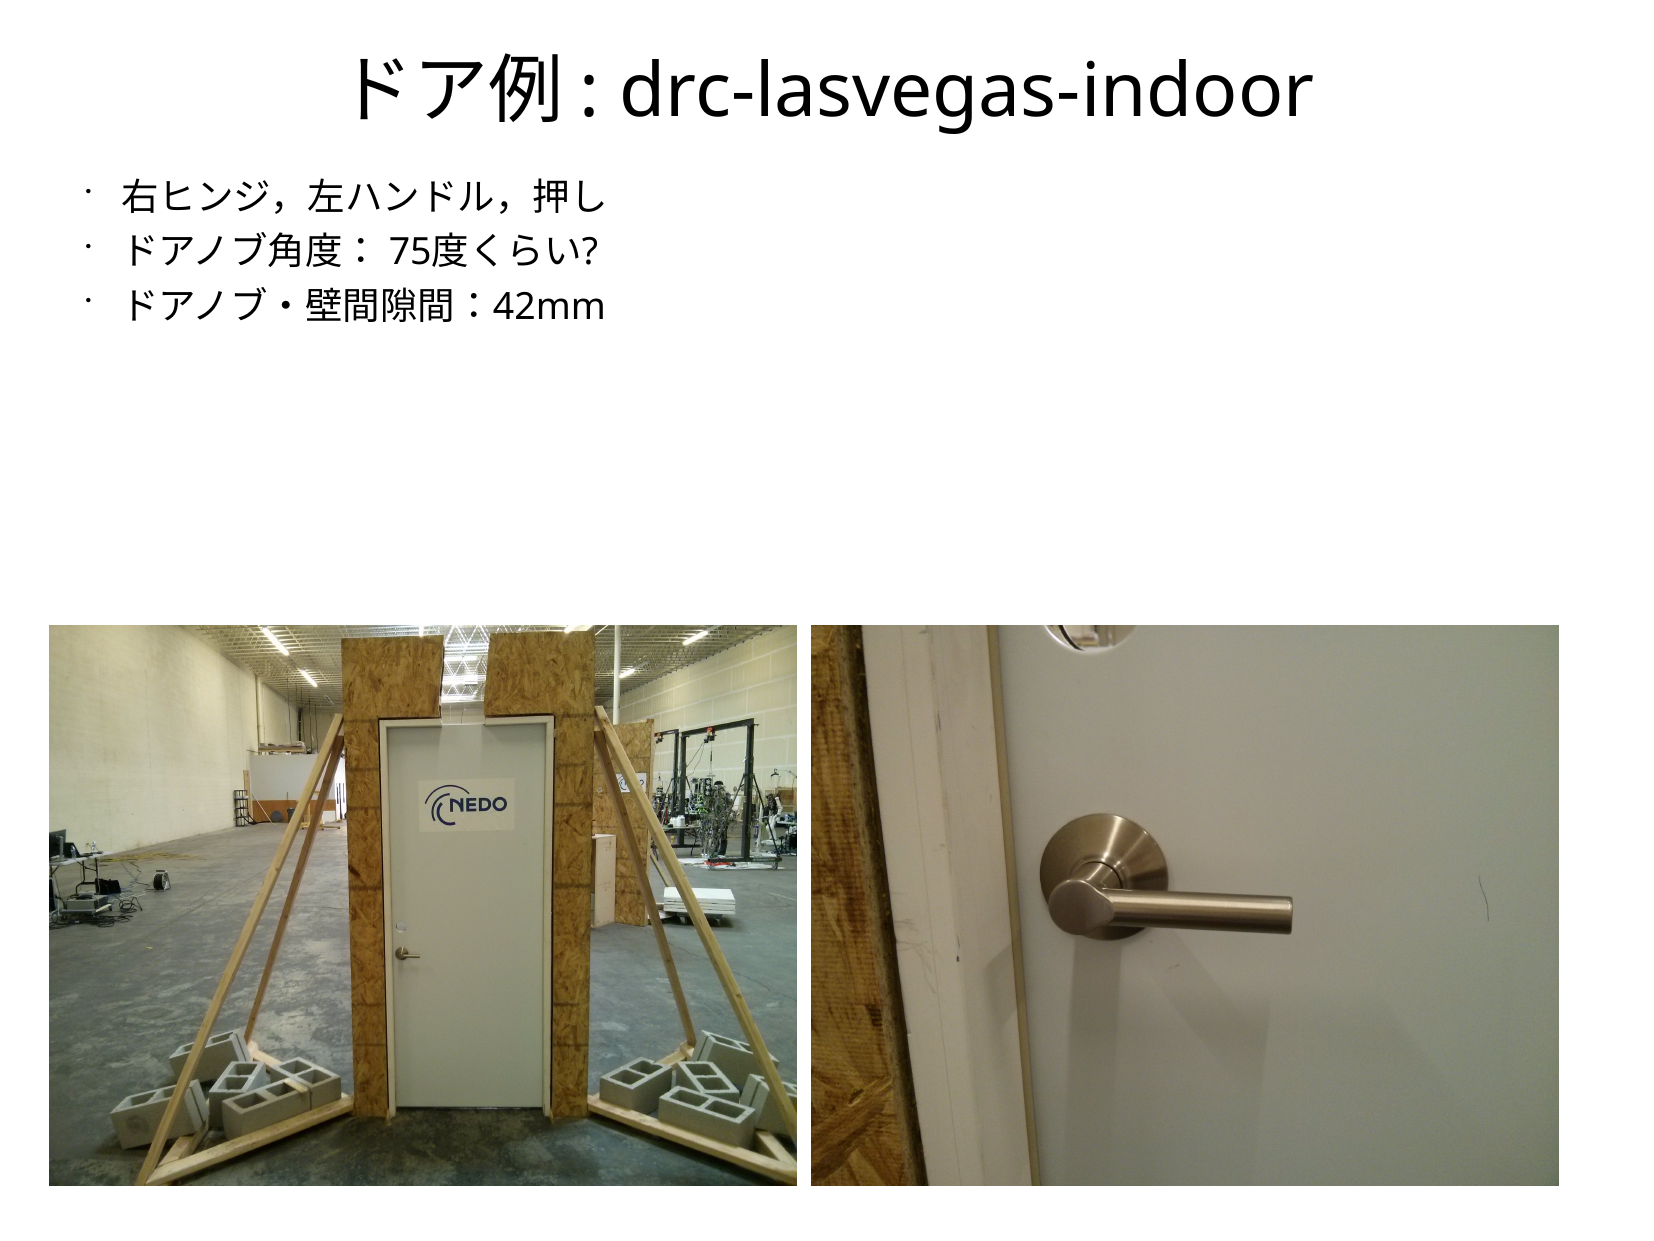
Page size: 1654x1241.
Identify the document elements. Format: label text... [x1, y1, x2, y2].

picture [811, 625, 1559, 1186]
title ドア例 : drc-lasvegas-indoor [82, 43, 1571, 125]
picture [49, 625, 797, 1186]
text_box 右ヒンジ，左ハンドル，押し ドアノブ角度： 75度くらい? ドアノブ・壁間隙間：42mm [70, 159, 1560, 367]
